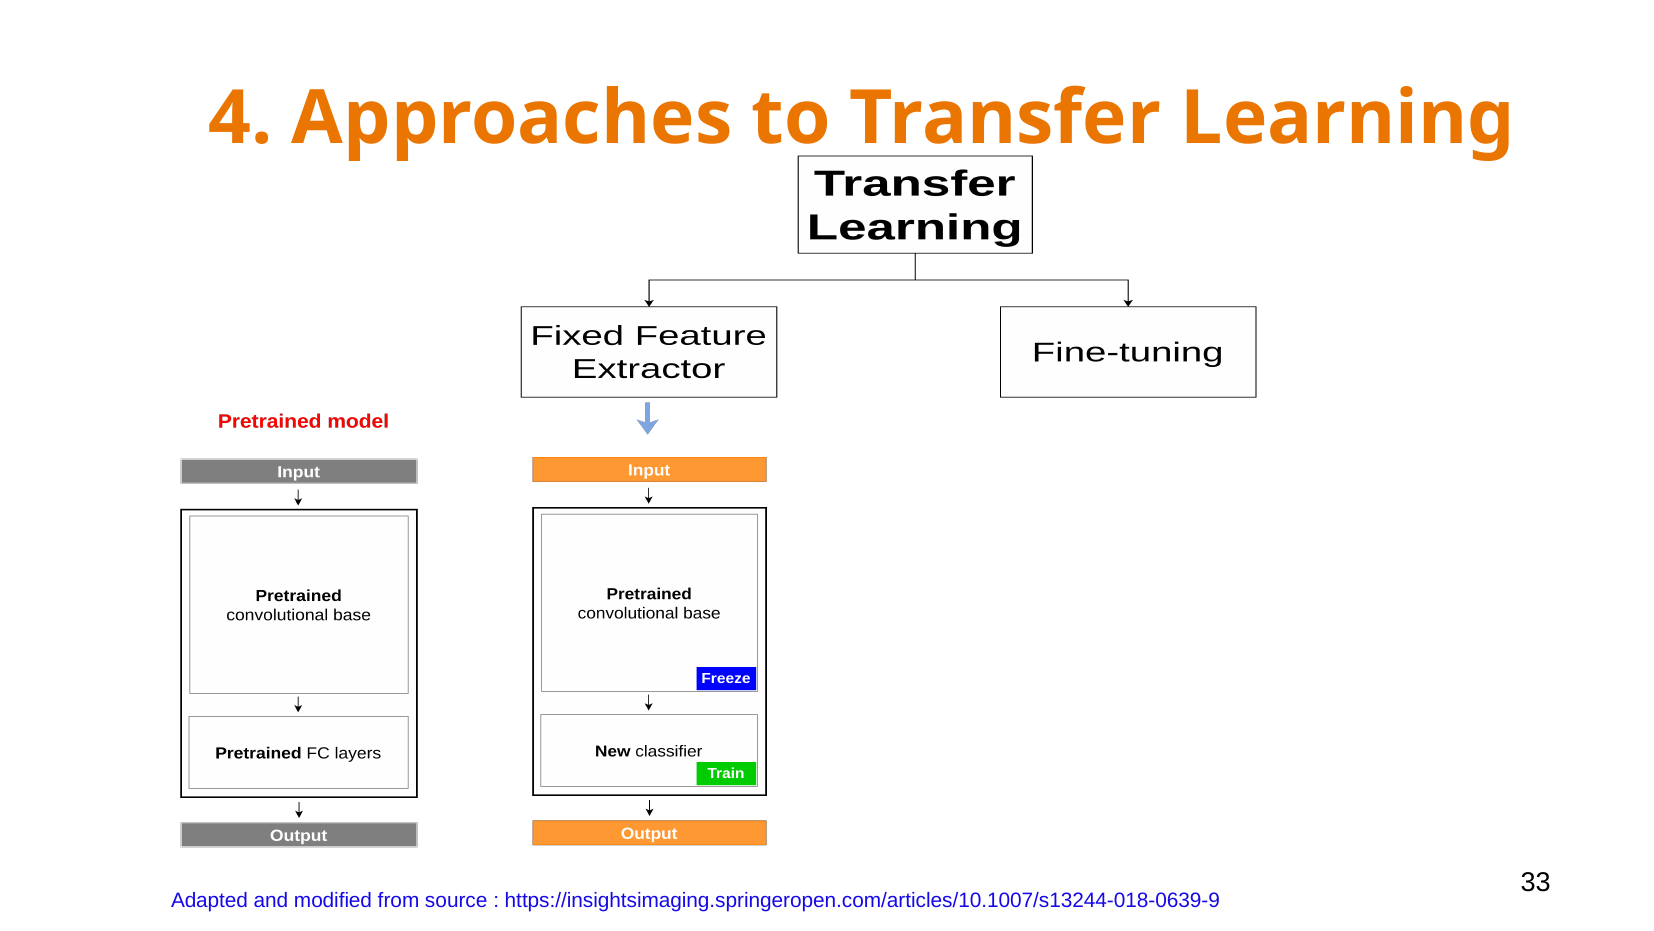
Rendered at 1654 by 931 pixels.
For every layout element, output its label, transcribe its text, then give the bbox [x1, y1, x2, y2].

text_box Adapted and modified from source : https://insightsimaging.springeropen.com/articles/10.1007/s13244-018-0639-9 [156, 881, 1267, 927]
title 4. Approaches to Transfer Learning [82, 37, 1571, 193]
picture [510, 148, 1267, 853]
picture [171, 402, 426, 856]
